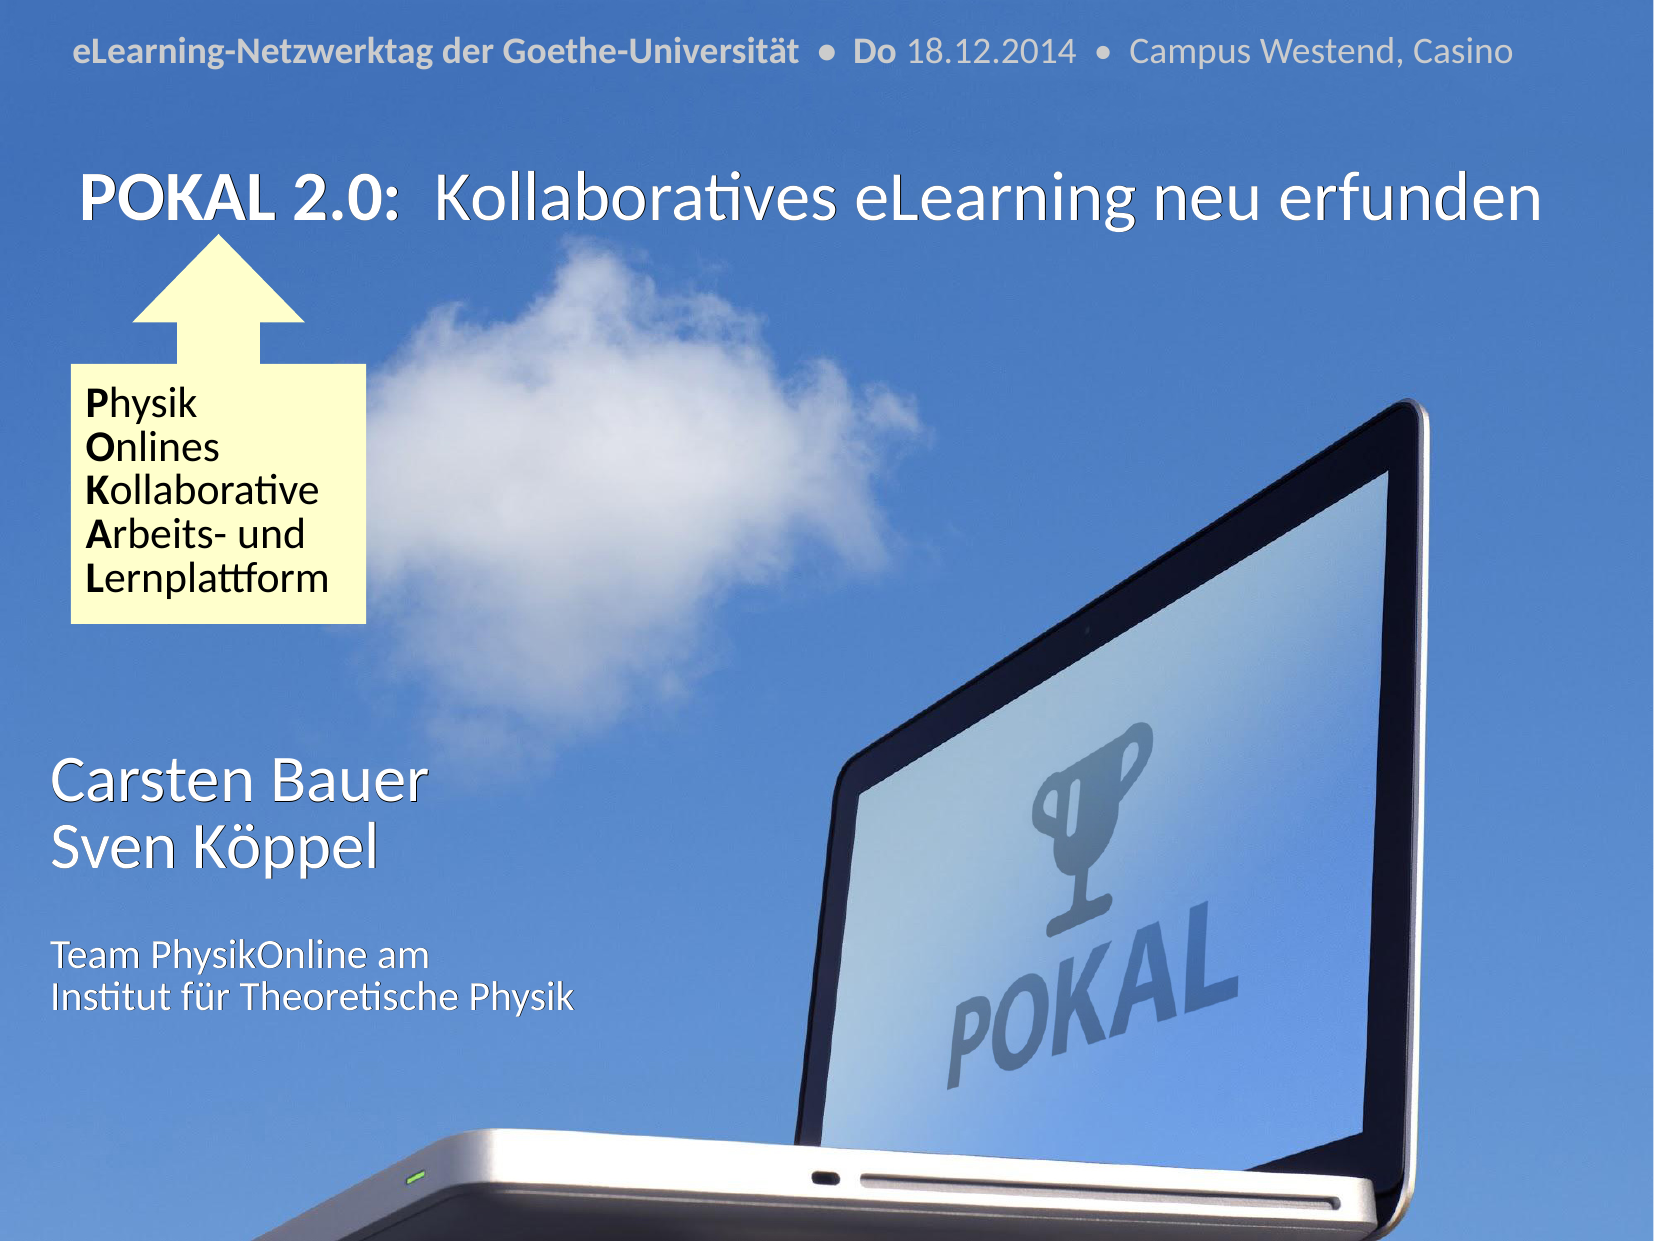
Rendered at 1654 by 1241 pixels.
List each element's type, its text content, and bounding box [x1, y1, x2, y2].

text_box Physik Onlines Kollaborative Arbeits- und Lernplattform [70, 233, 367, 624]
text_box POKAL 2.0: Kollaboratives eLearning neu erfunden [65, 159, 1589, 246]
text_box eLearning-Netzwerktag der Goethe-Universität • Do 18.12.2014 • Campus Westend, Casino [57, 28, 1529, 81]
picture [0, 0, 1654, 1241]
text_box Carsten Bauer Sven Köppel Team PhysikOnline am Institut für Theoretische Physik [35, 744, 590, 1029]
